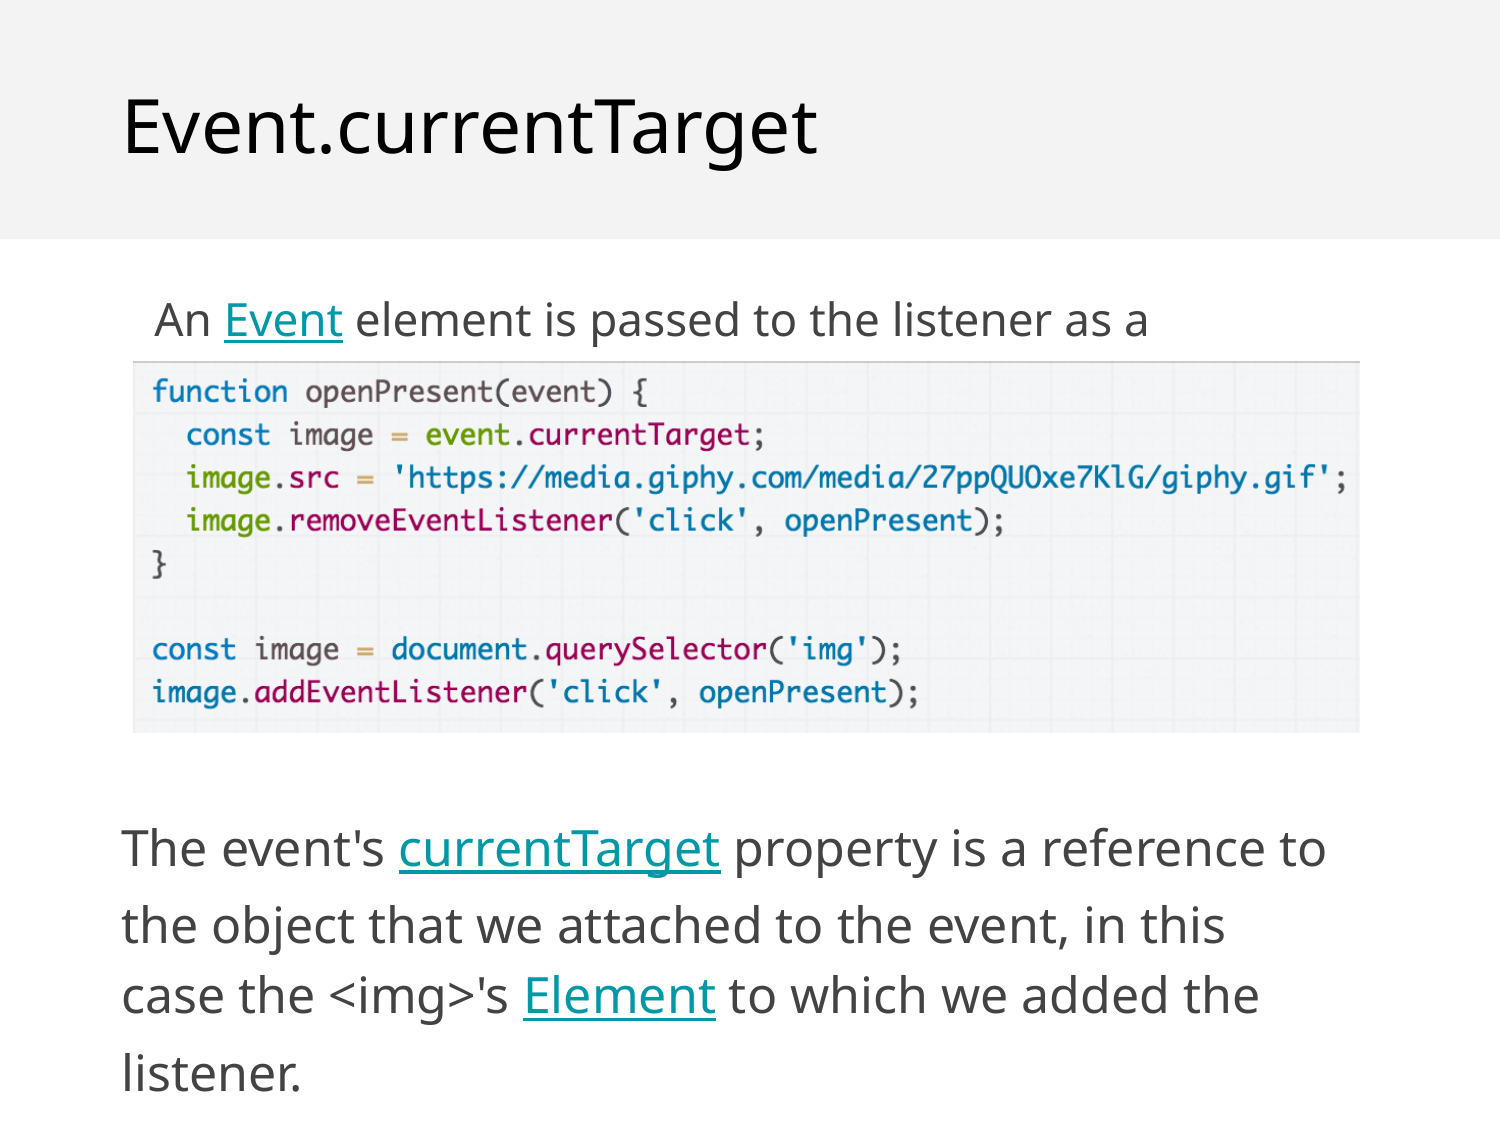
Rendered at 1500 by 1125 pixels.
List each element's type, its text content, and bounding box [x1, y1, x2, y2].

title Event.currentTarget [106, 63, 1350, 189]
list An Event element is passed to the listener as a parameter: [139, 266, 1383, 367]
list The event's currentTarget property is a reference to the object that we attached to the event, in this case the <img>'s Element to which we added the listener. [106, 791, 1350, 934]
picture [133, 361, 1360, 733]
